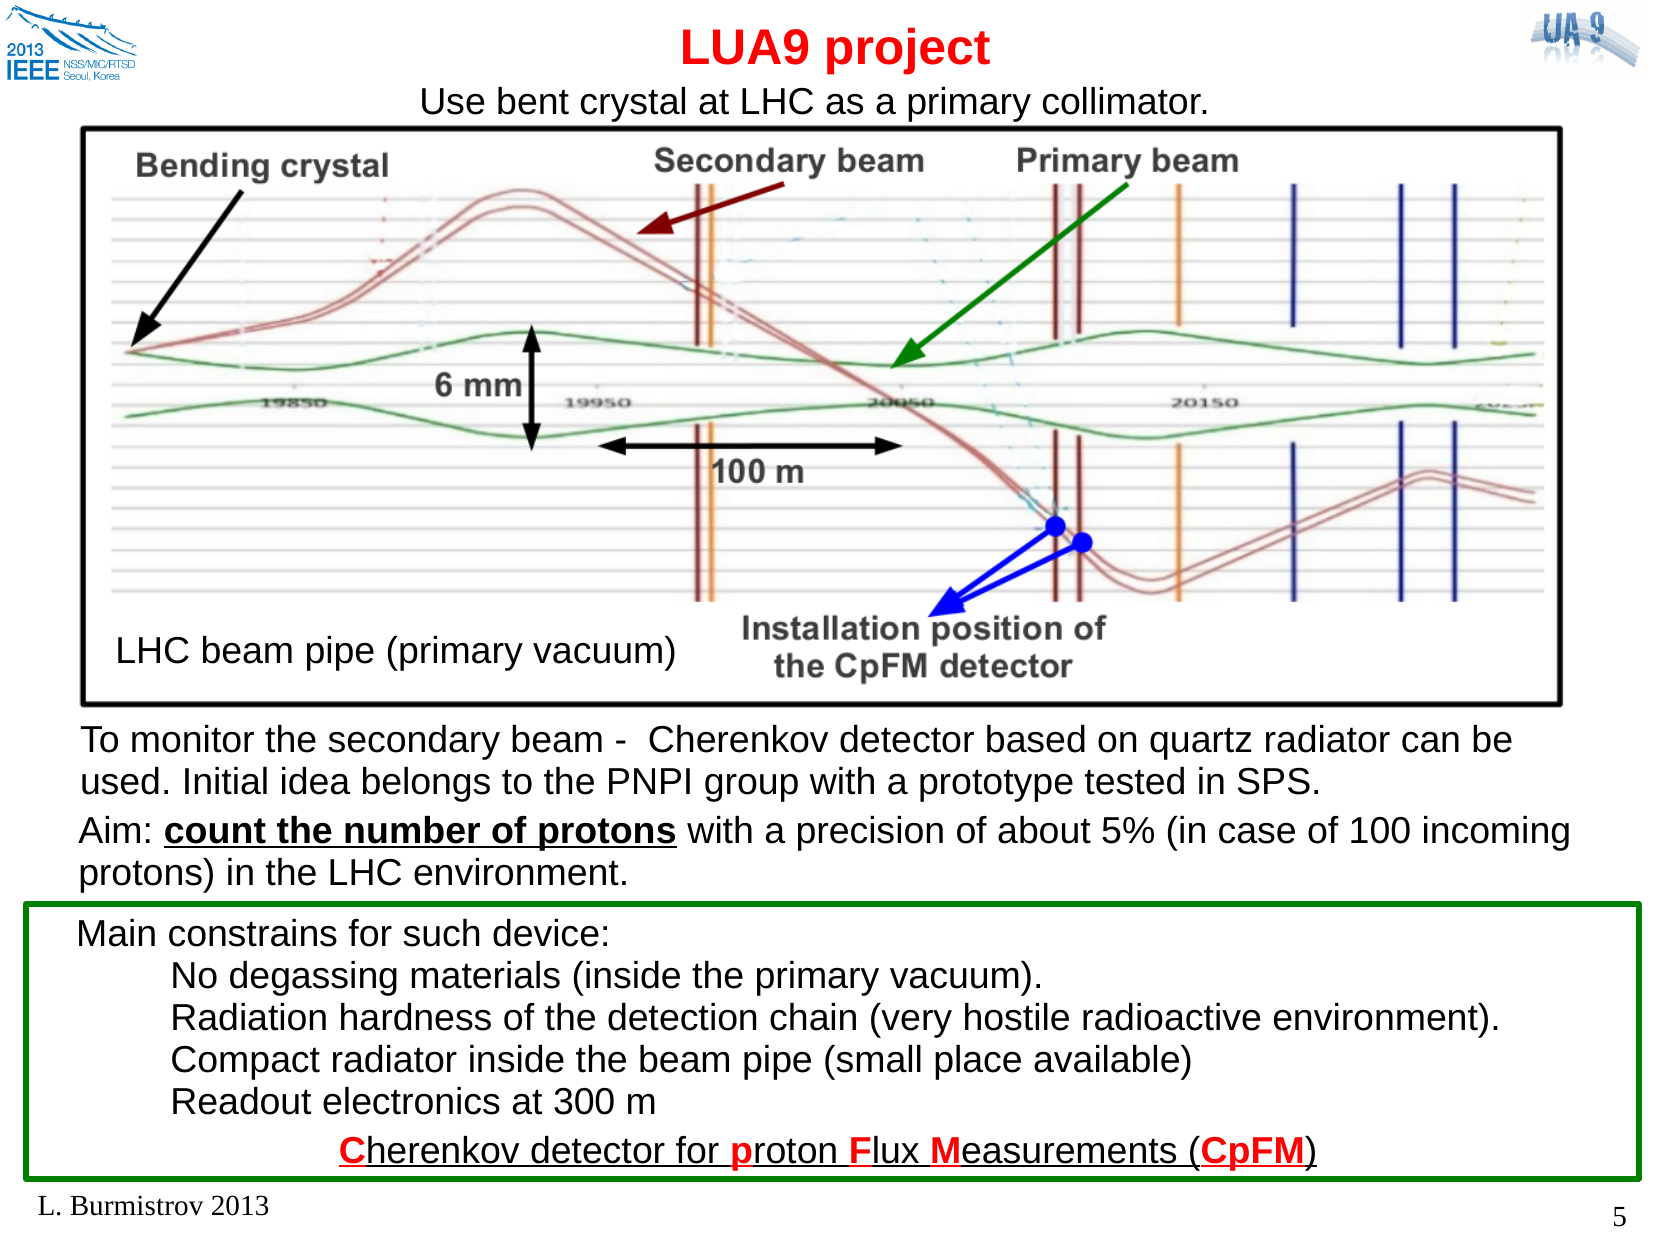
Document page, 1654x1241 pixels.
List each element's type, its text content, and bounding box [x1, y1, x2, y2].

text_box Main constrains for such device: No degassing materials (inside the primary vacuum). Radiation hardness of the detection chain (very hostile radioactive environment). Compact radiator inside the beam pipe (small place available) Readout electronics at 300 m [61, 907, 1538, 1130]
picture [5, 5, 137, 81]
picture [71, 118, 1572, 715]
picture [1525, 2, 1646, 79]
text_box LUA9 project [592, 11, 1079, 72]
text_box To monitor the secondary beam - Cherenkov detector based on quartz radiator can be used. Initial idea belongs to the PNPI group with a prototype tested in SPS. [65, 710, 1566, 802]
text_box LHC beam pipe (primary vacuum) [100, 621, 701, 679]
text_box Aim: count the number of protons with a precision of about 5% (in case of 100 incoming protons) in the LHC environment. [63, 802, 1595, 901]
text_box Cherenkov detector for proton Flux Measurements (CpFM) [324, 1121, 1349, 1176]
text_box Use bent crystal at LHC as a primary collimator. [404, 72, 1230, 130]
